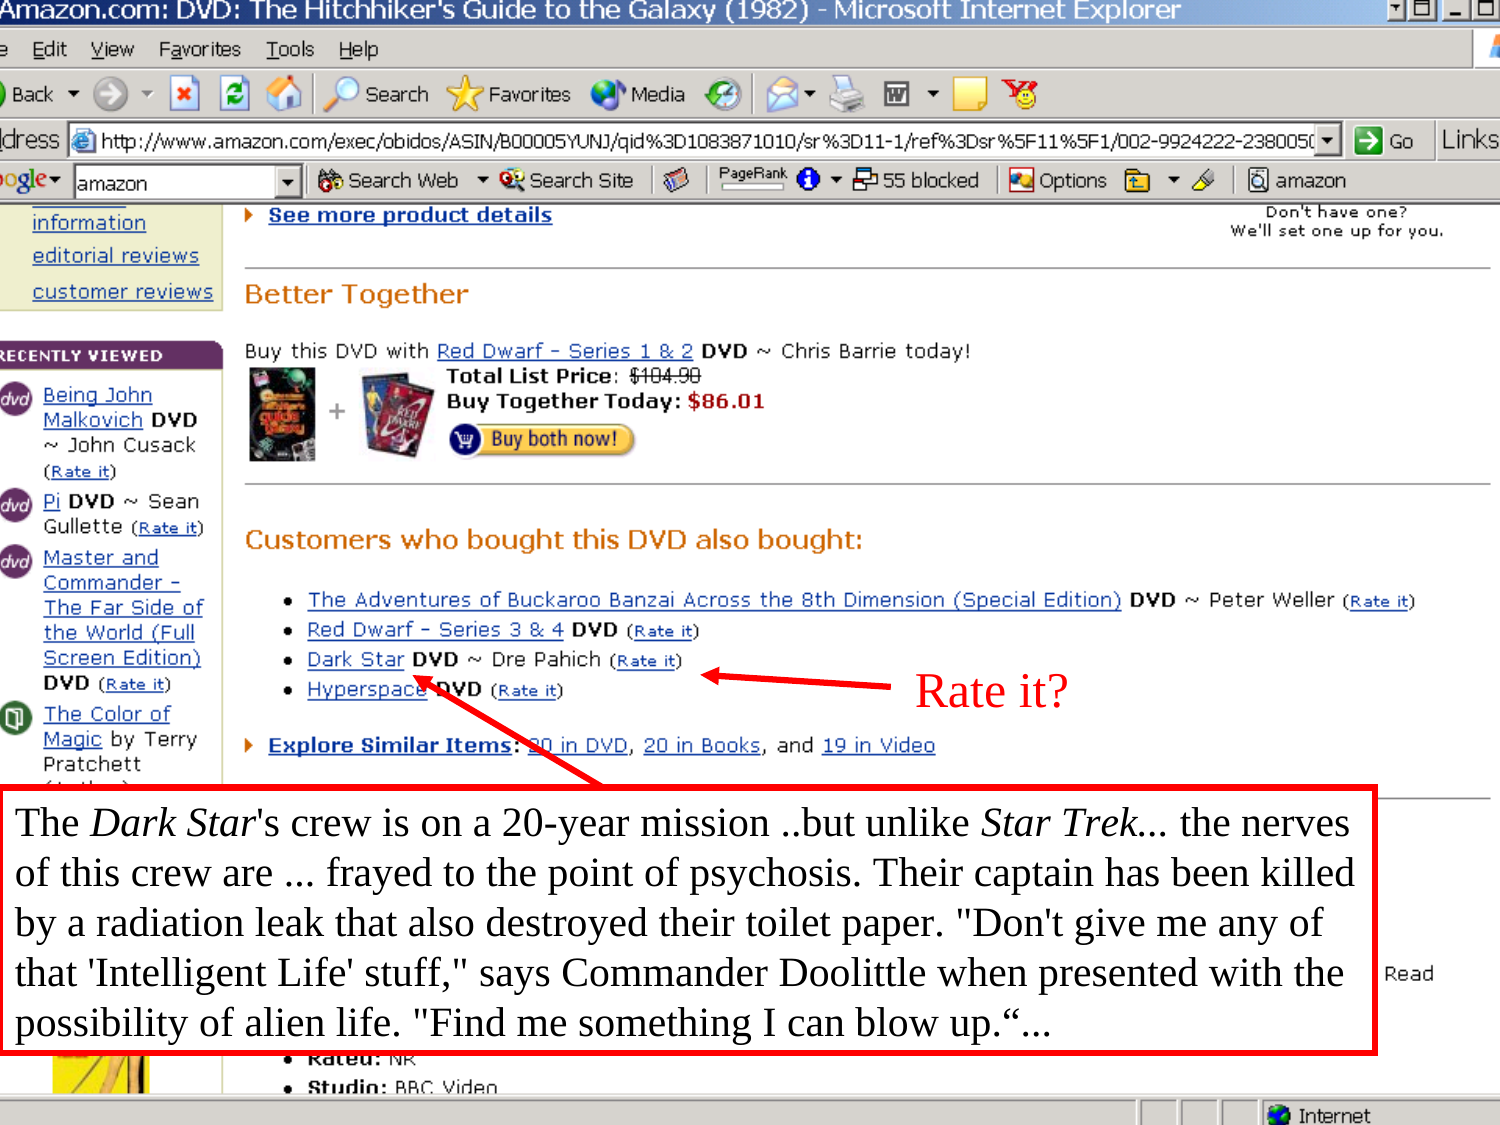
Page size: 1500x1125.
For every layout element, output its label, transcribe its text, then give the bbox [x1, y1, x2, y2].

text_box The Dark Star's crew is on a 20-year mission ..but unlike Star Trek... the nerves of this crew are ... frayed to the point of psychosis. Their captain has been killed by a radiation leak that also destroyed their toilet paper. "Don't give me any of that 'Intelligent Life' stuff," says Commander Doolittle when presented with the possibility of alien life. "Find me something I can blow up.“... [0, 787, 1375, 1054]
text_box Rate it? [899, 649, 1085, 726]
picture [0, 0, 1500, 1125]
